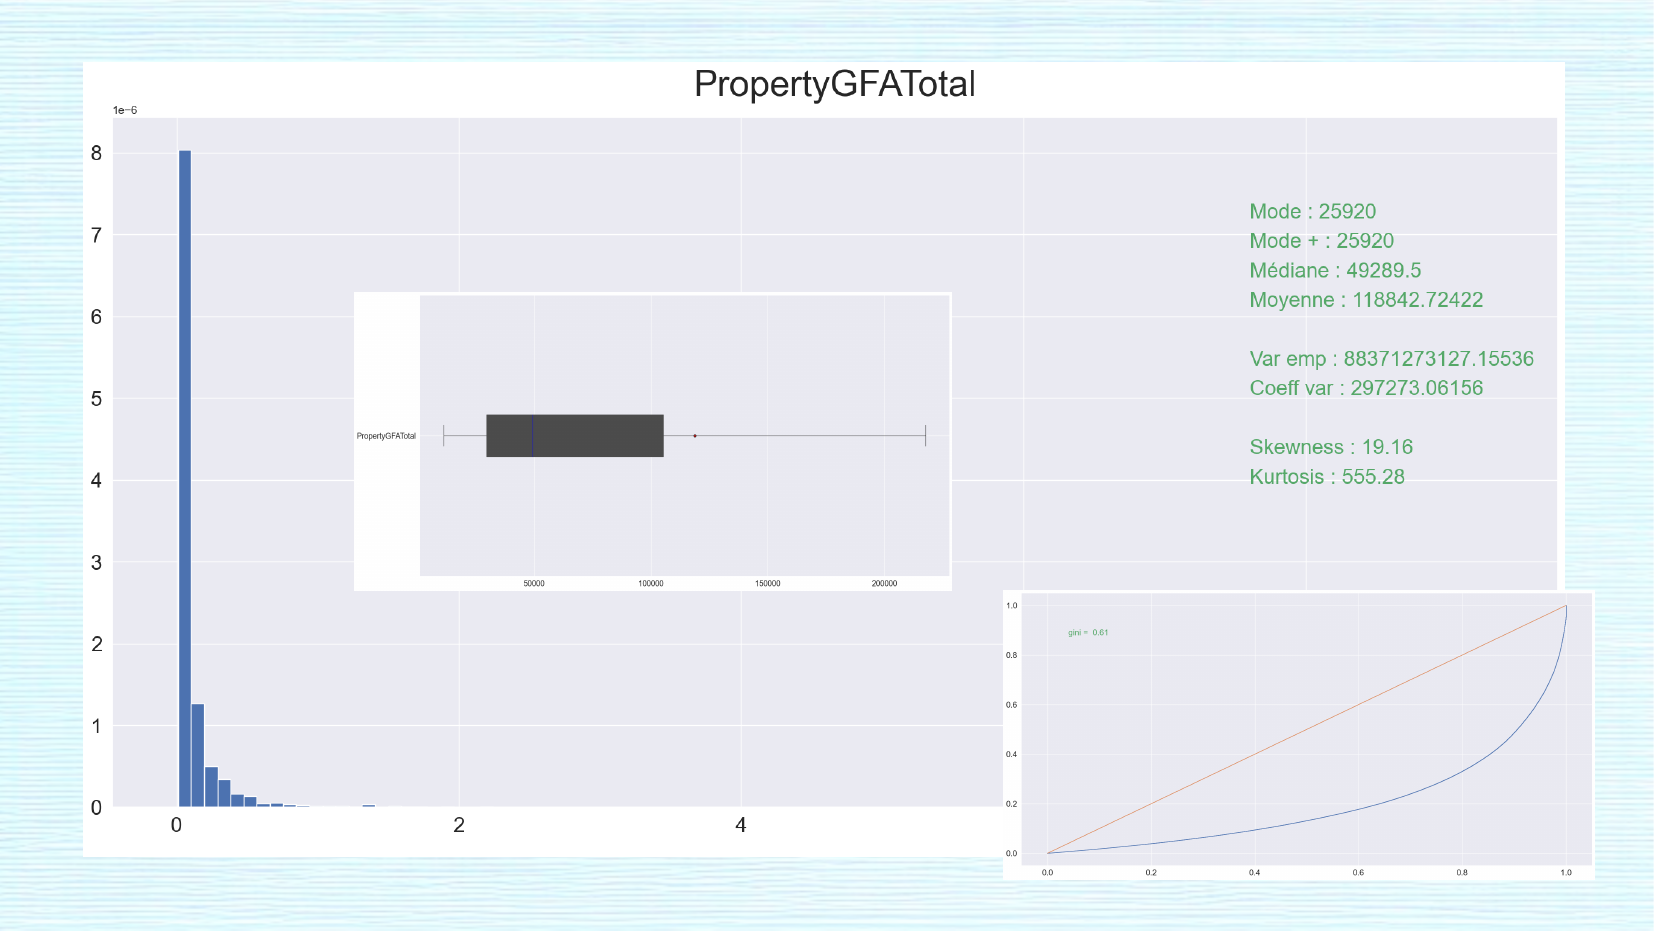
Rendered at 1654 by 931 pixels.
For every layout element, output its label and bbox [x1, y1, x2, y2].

picture [83, 62, 1595, 880]
